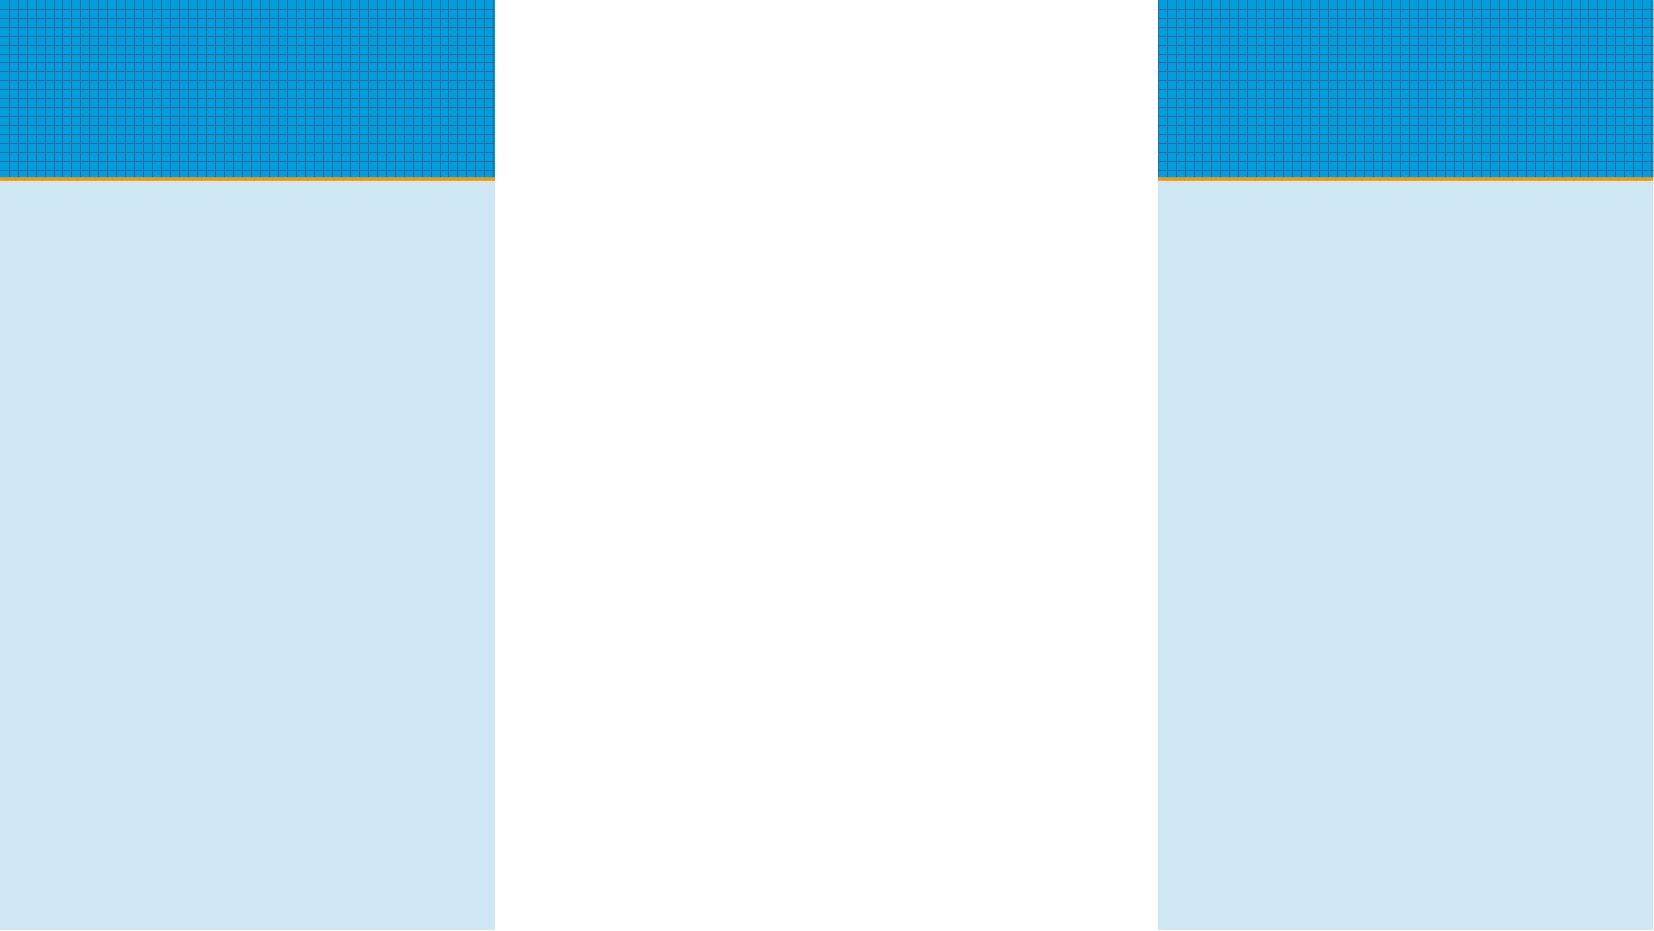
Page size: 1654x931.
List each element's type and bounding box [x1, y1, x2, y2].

picture [495, 0, 1159, 931]
